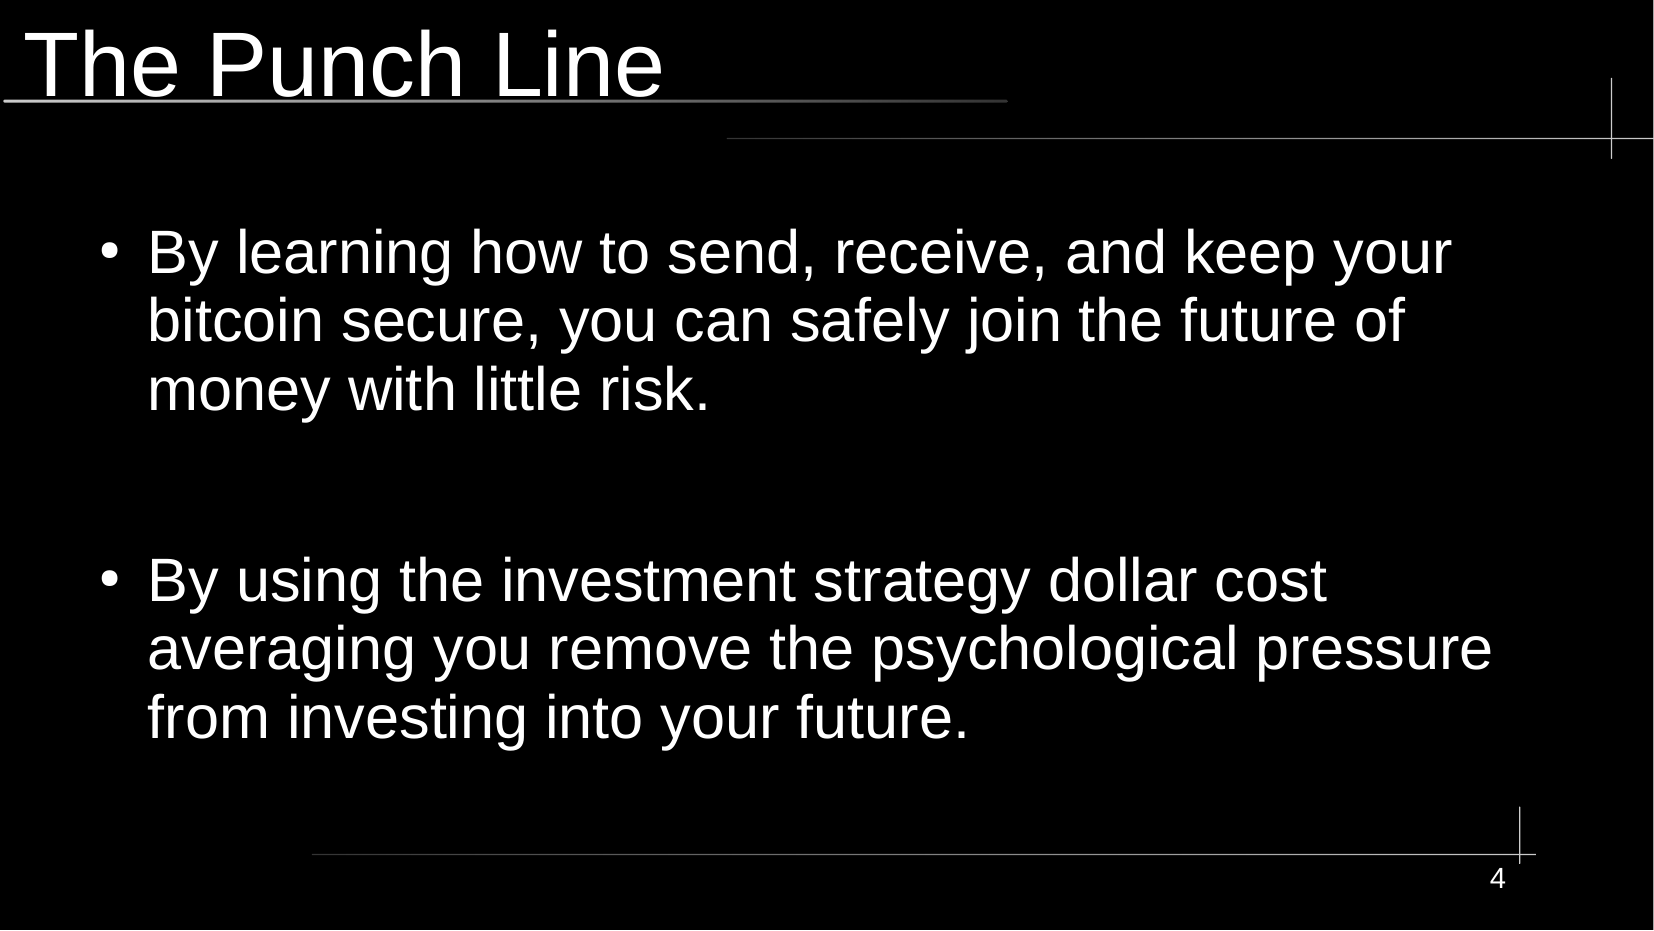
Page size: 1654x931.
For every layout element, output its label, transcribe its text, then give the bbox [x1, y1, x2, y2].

title The Punch Line [23, 11, 1589, 119]
list By learning how to send, receive, and keep your bitcoin secure, you can safely join the future of money with little risk. By using the investment strategy dollar cost averaging you remove the psychological pressure from investing into your future. [82, 217, 1571, 758]
